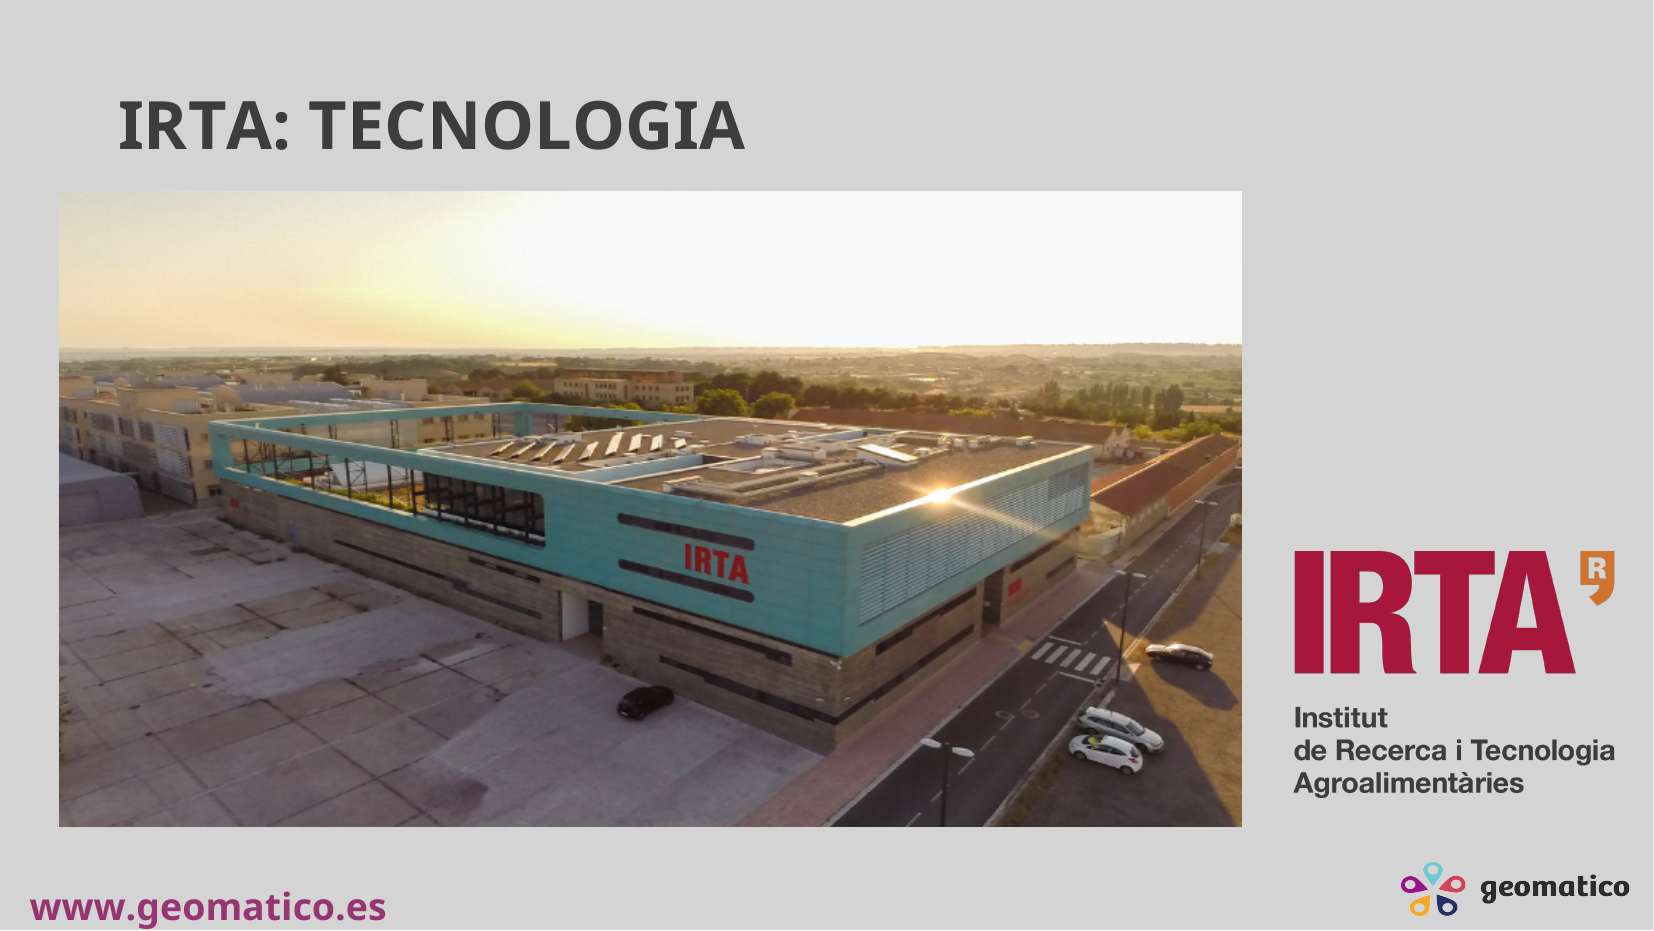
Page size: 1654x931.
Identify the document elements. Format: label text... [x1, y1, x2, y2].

text_box IRTA: TECNOLOGIA AGROALIMENTARIA [118, 78, 1418, 167]
picture [59, 191, 1242, 827]
picture [1389, 856, 1642, 922]
picture [1269, 551, 1639, 798]
